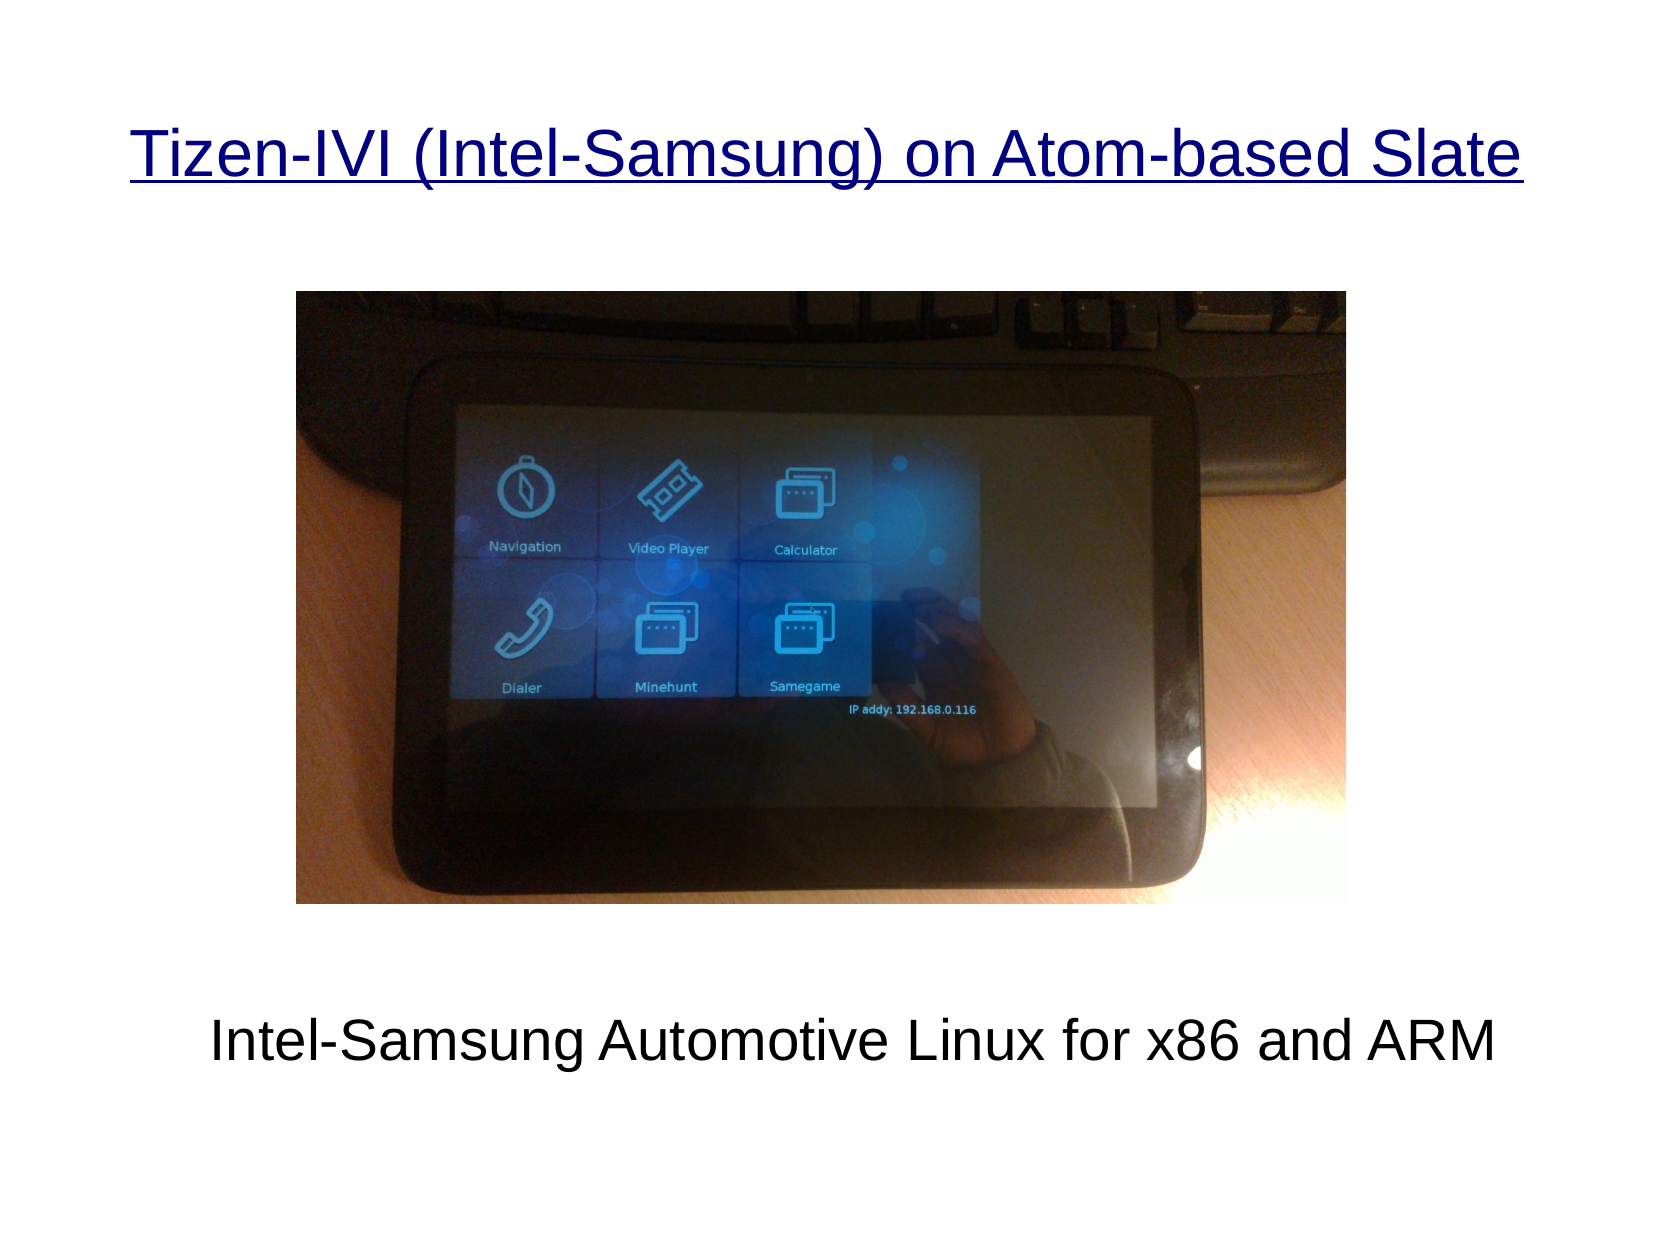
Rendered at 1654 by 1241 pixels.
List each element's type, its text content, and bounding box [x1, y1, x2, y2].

text_box Intel-Samsung Automotive Linux for x86 and ARM [195, 1000, 1514, 1081]
title Tizen-IVI (Intel-Samsung) on Atom-based Slate [82, 49, 1571, 257]
picture [296, 291, 1347, 904]
